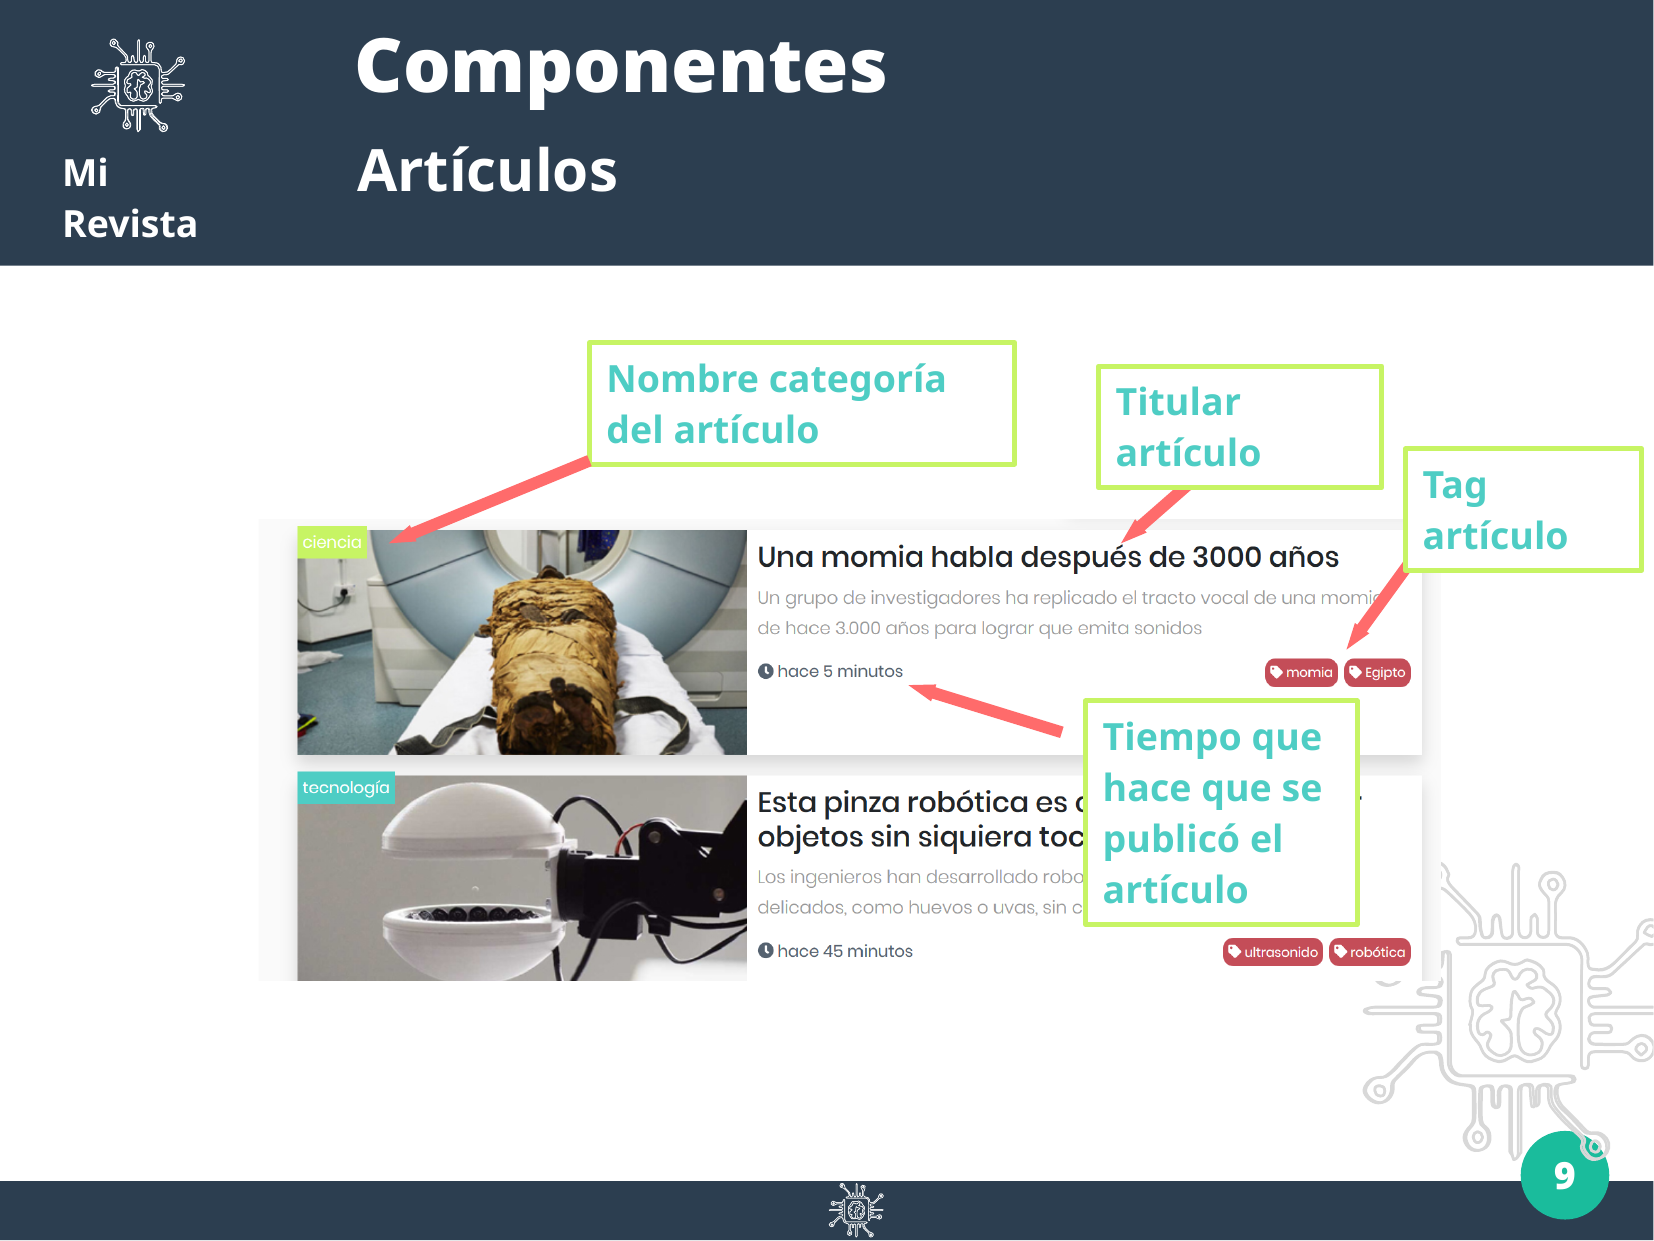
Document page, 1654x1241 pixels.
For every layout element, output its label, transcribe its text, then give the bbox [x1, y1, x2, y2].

text_box Tag artículo [1405, 448, 1642, 520]
picture [87, 35, 189, 137]
text_box Titular artículo [1098, 366, 1382, 438]
picture [258, 519, 1654, 1177]
picture [826, 1181, 886, 1241]
text_box Tiempo que hace que se publicó el artículo [1085, 700, 1358, 910]
text_box Artículos [342, 121, 1441, 213]
text_box Mi Revista [47, 138, 260, 249]
text_box Nombre categoría del artículo [589, 342, 1015, 457]
title Componentes [354, 0, 1630, 142]
